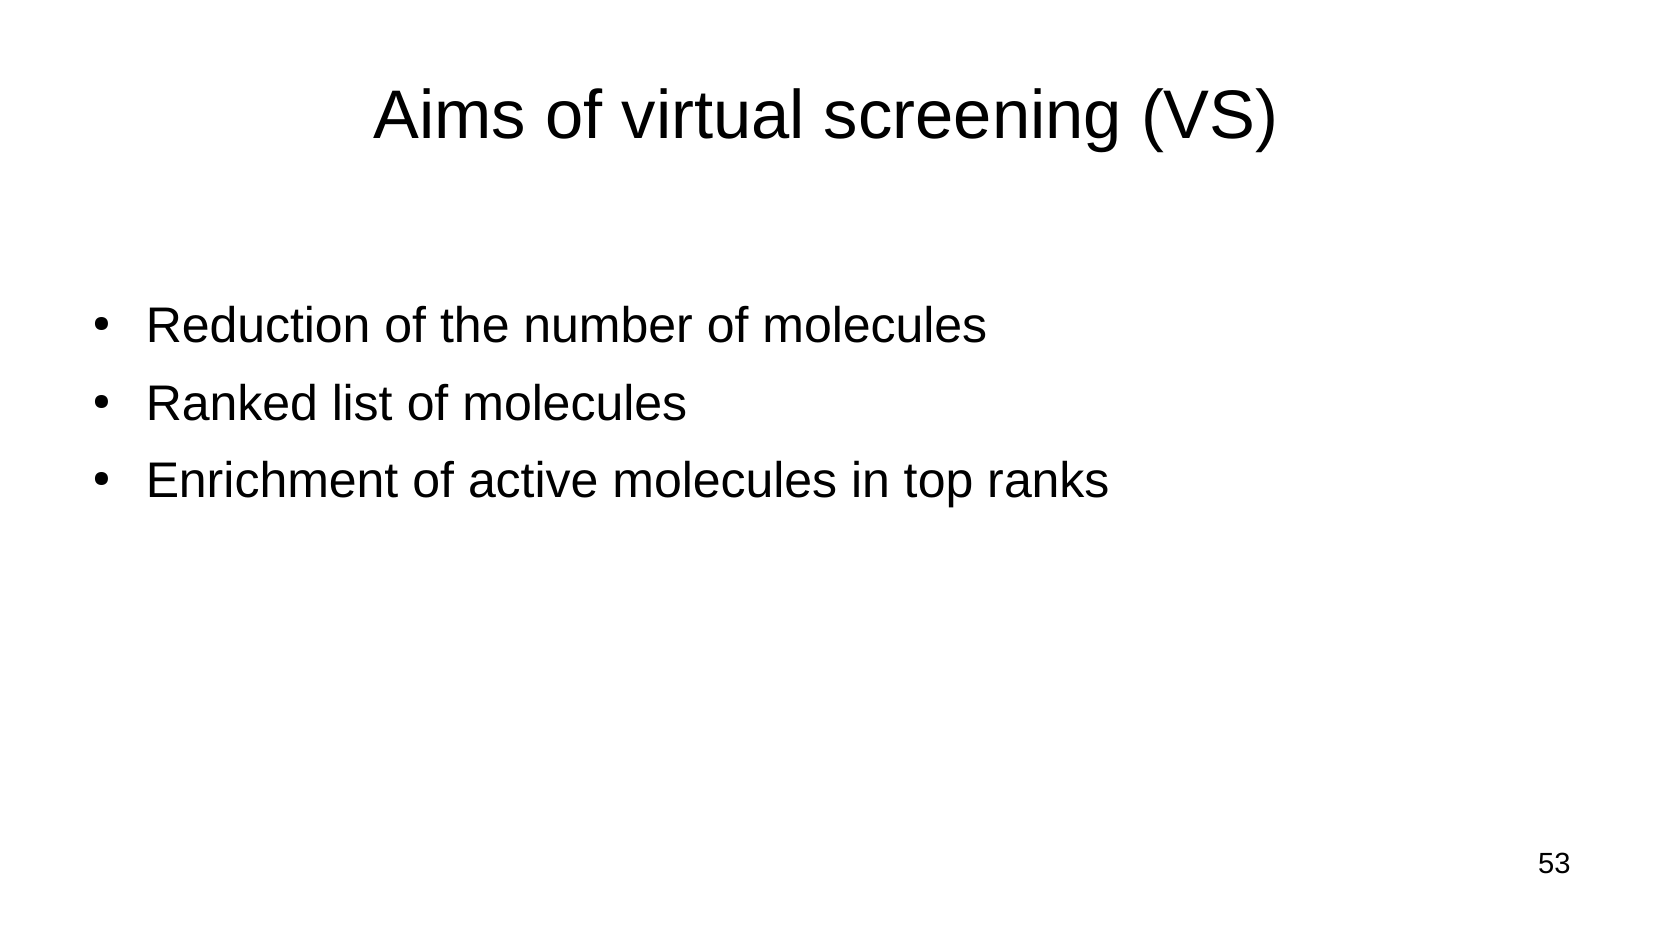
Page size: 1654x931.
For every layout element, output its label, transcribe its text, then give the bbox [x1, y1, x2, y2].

title Aims of virtual screening (VS) [82, 36, 1571, 193]
list Reduction of the number of molecules Ranked list of molecules Enrichment of active molecules in top ranks [74, 297, 1563, 837]
